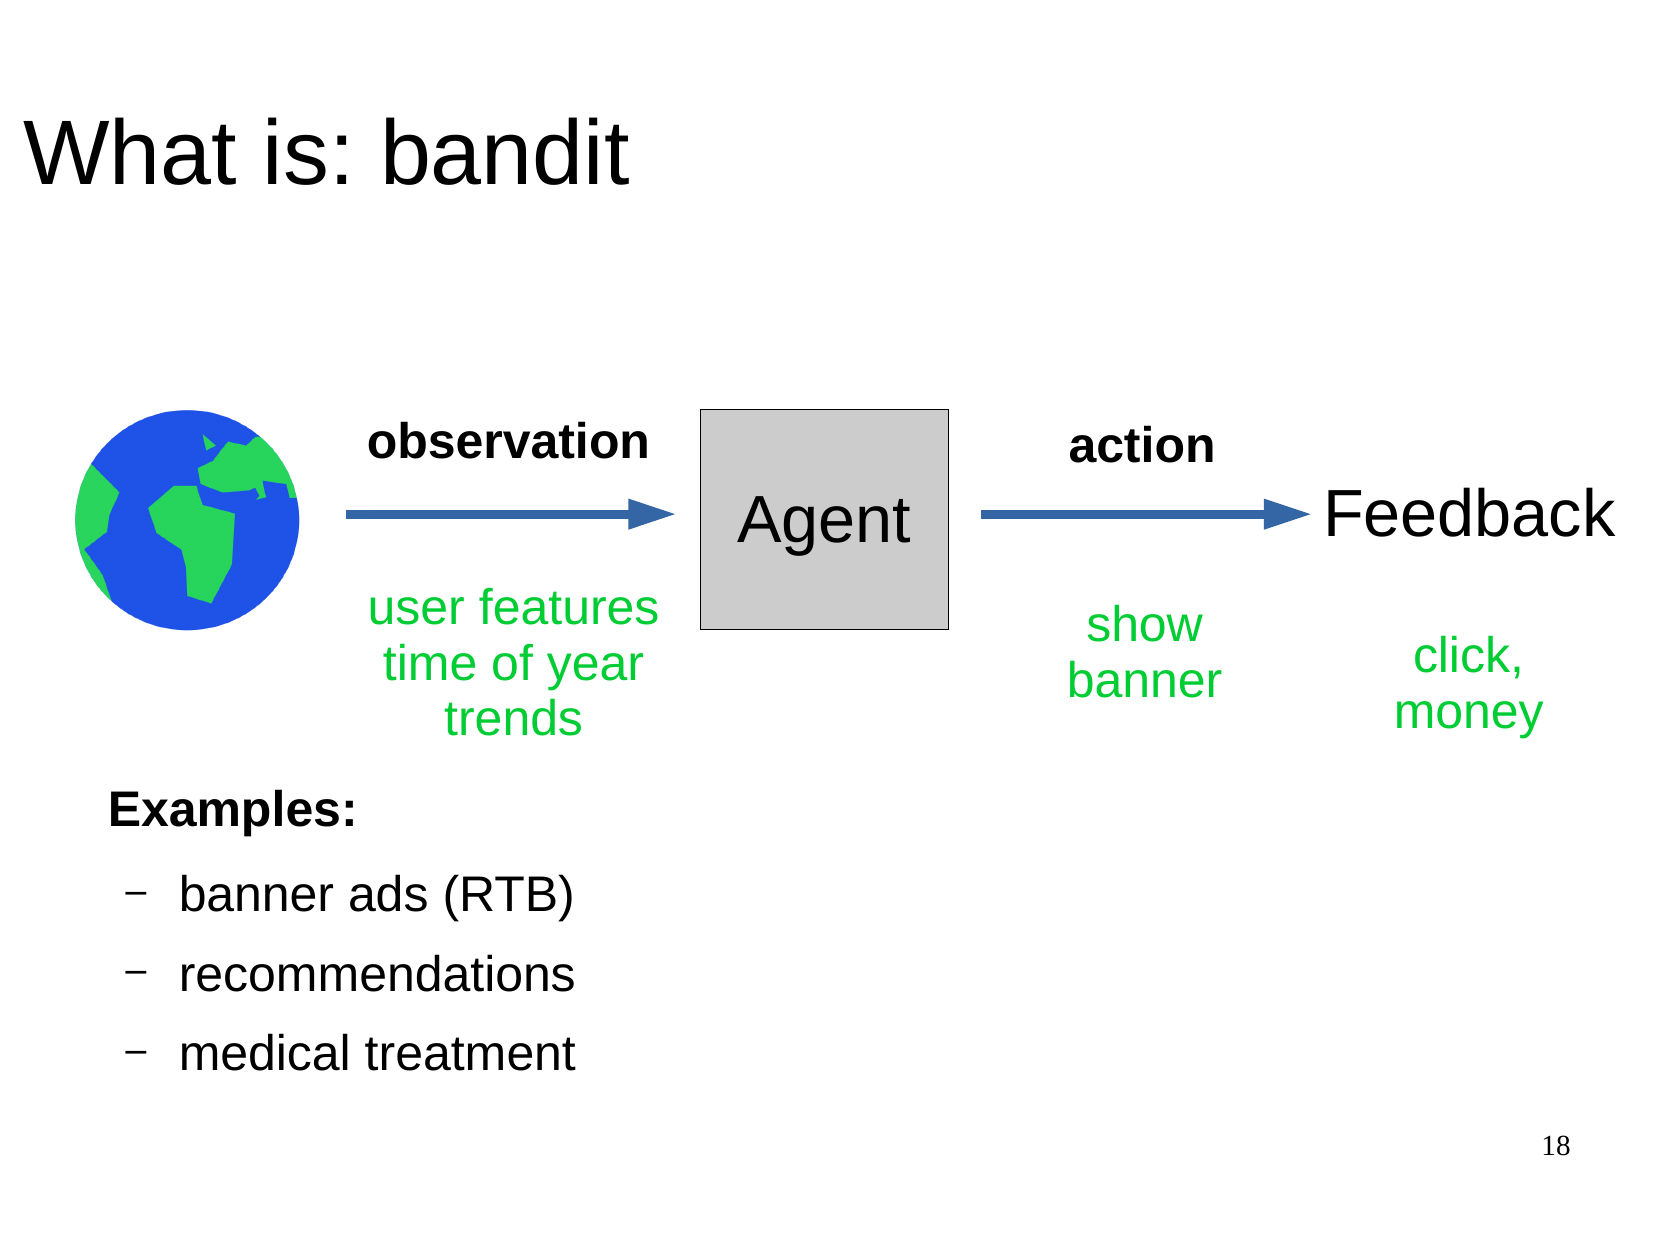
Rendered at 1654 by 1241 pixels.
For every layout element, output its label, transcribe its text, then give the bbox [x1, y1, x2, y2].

text_box observation [352, 406, 666, 478]
title What is: bandit [23, 49, 1512, 257]
text_box Agent [700, 409, 949, 630]
text_box click, money [1316, 619, 1621, 804]
text_box Feedback [1259, 468, 1654, 559]
picture [4, 385, 370, 655]
text_box show banner [976, 589, 1327, 717]
text_box user features time of year trends [338, 571, 689, 756]
text_box action [1053, 409, 1231, 481]
list Examples: banner ads (RTB) recommendations medical treatment [36, 781, 1336, 1241]
